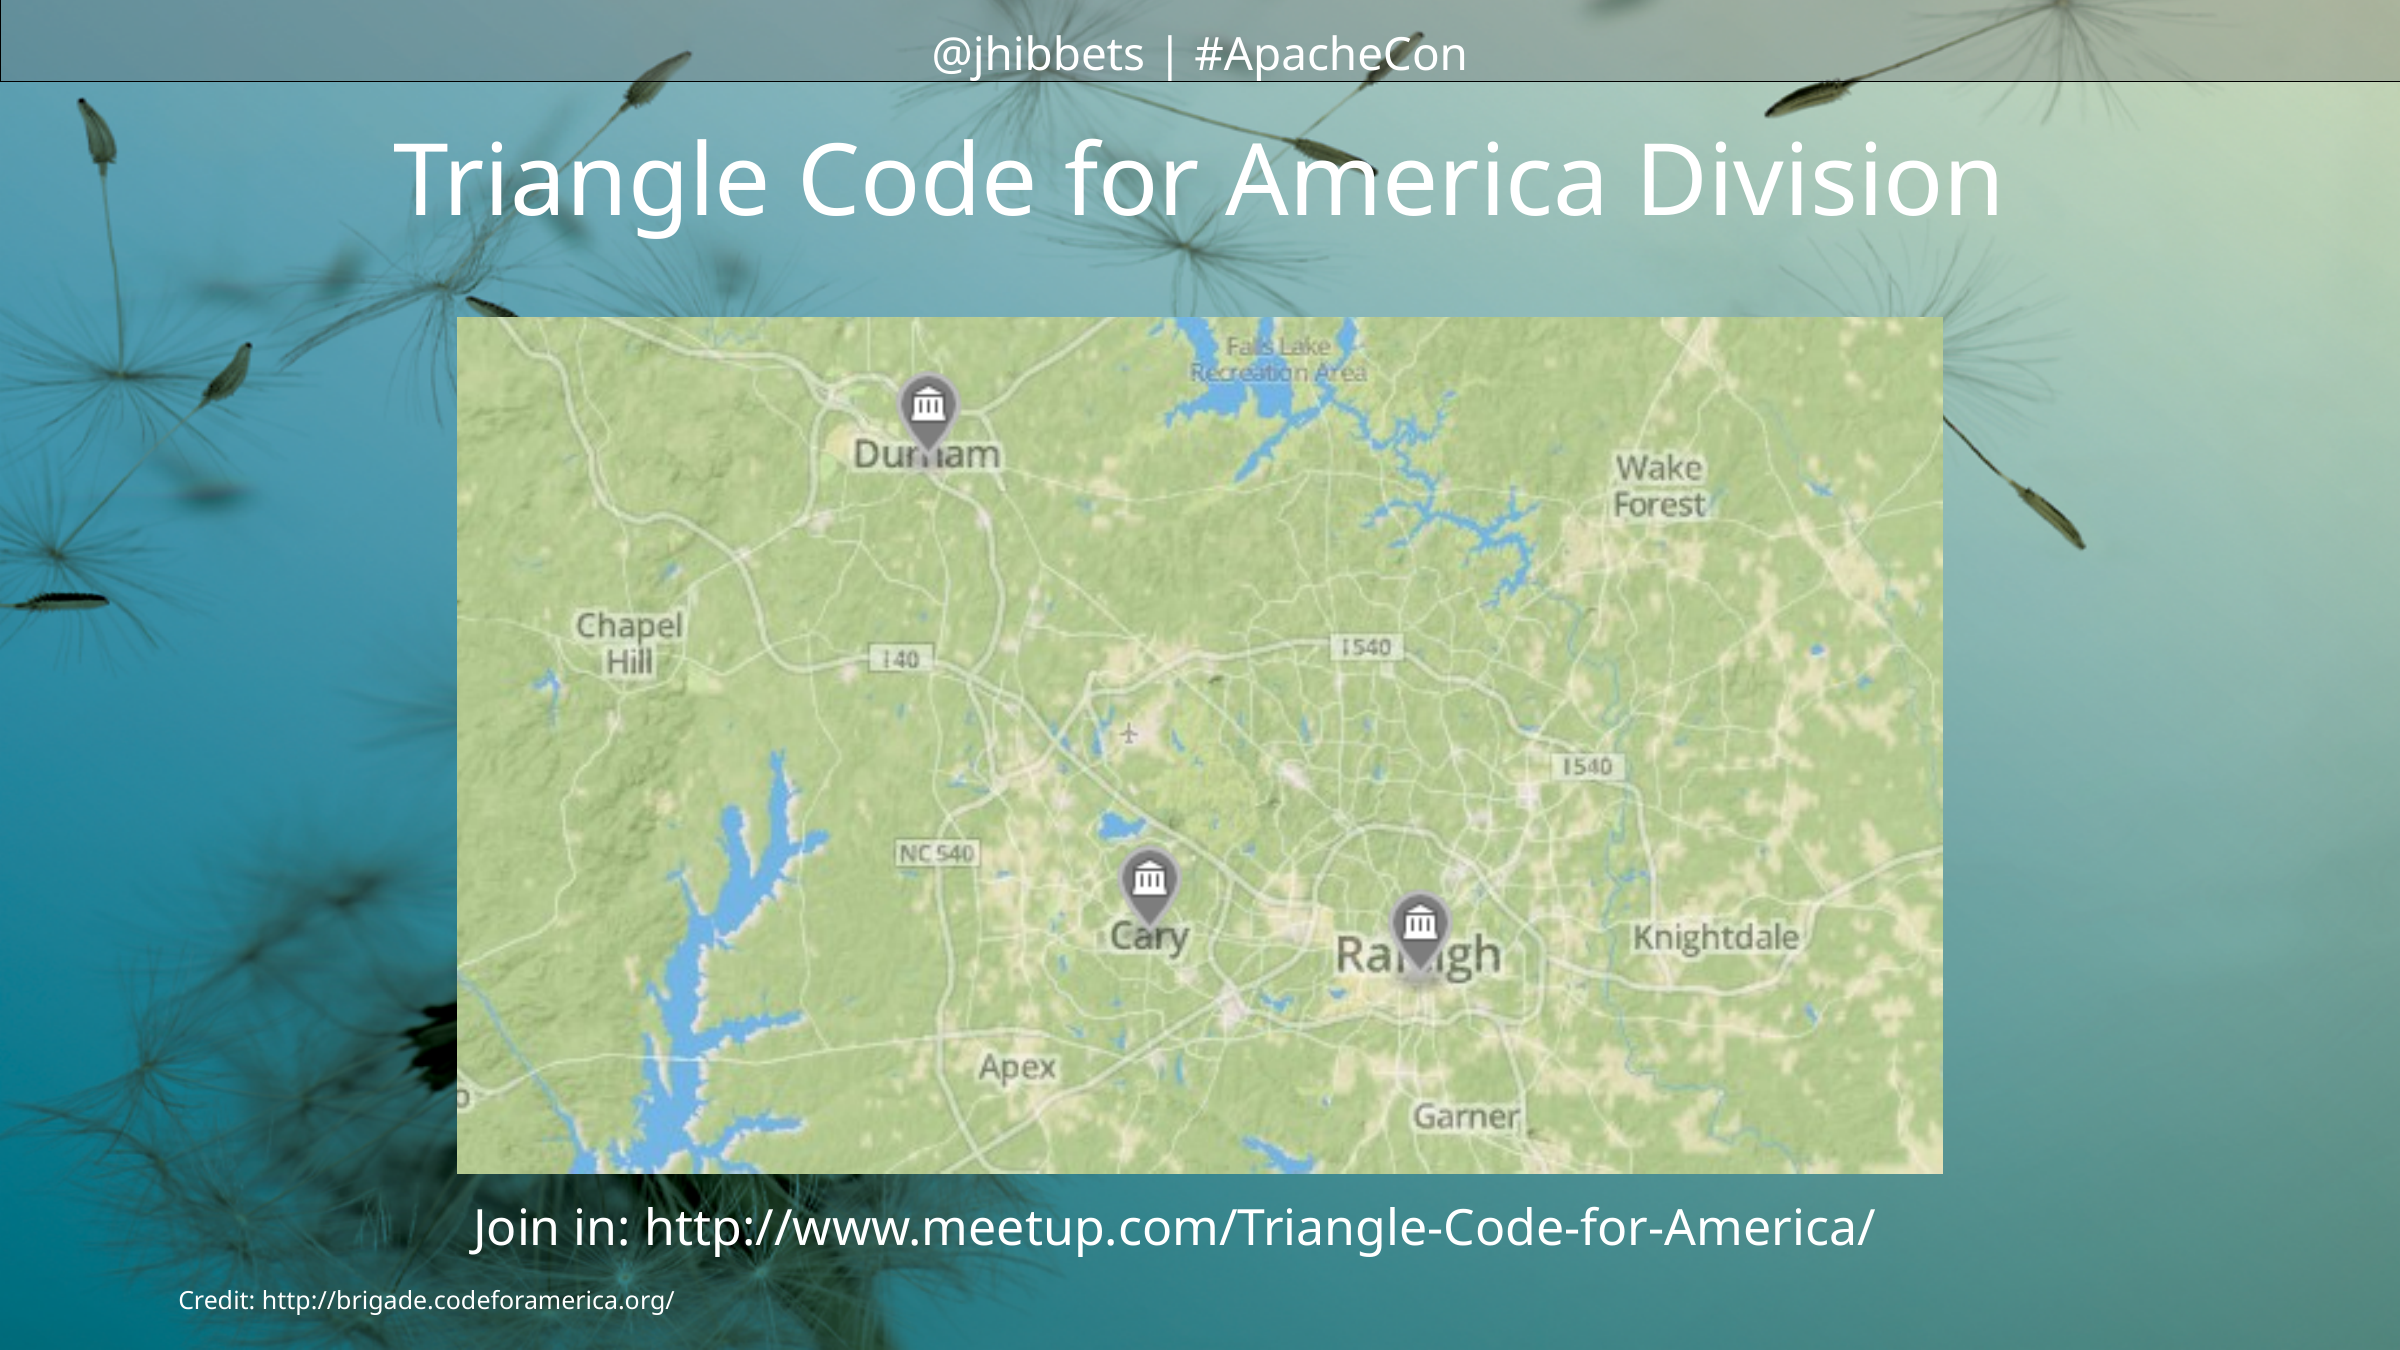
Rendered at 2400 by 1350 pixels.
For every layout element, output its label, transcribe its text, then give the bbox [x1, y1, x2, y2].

text_box Join in: http://www.meetup.com/Triangle-Code-for-America/ [458, 1185, 2131, 1336]
text_box Credit: http://brigade.codeforamerica.org/ [163, 1275, 458, 1323]
title Triangle Code for America Division [120, 55, 2281, 299]
picture [0, 82, 2400, 1350]
